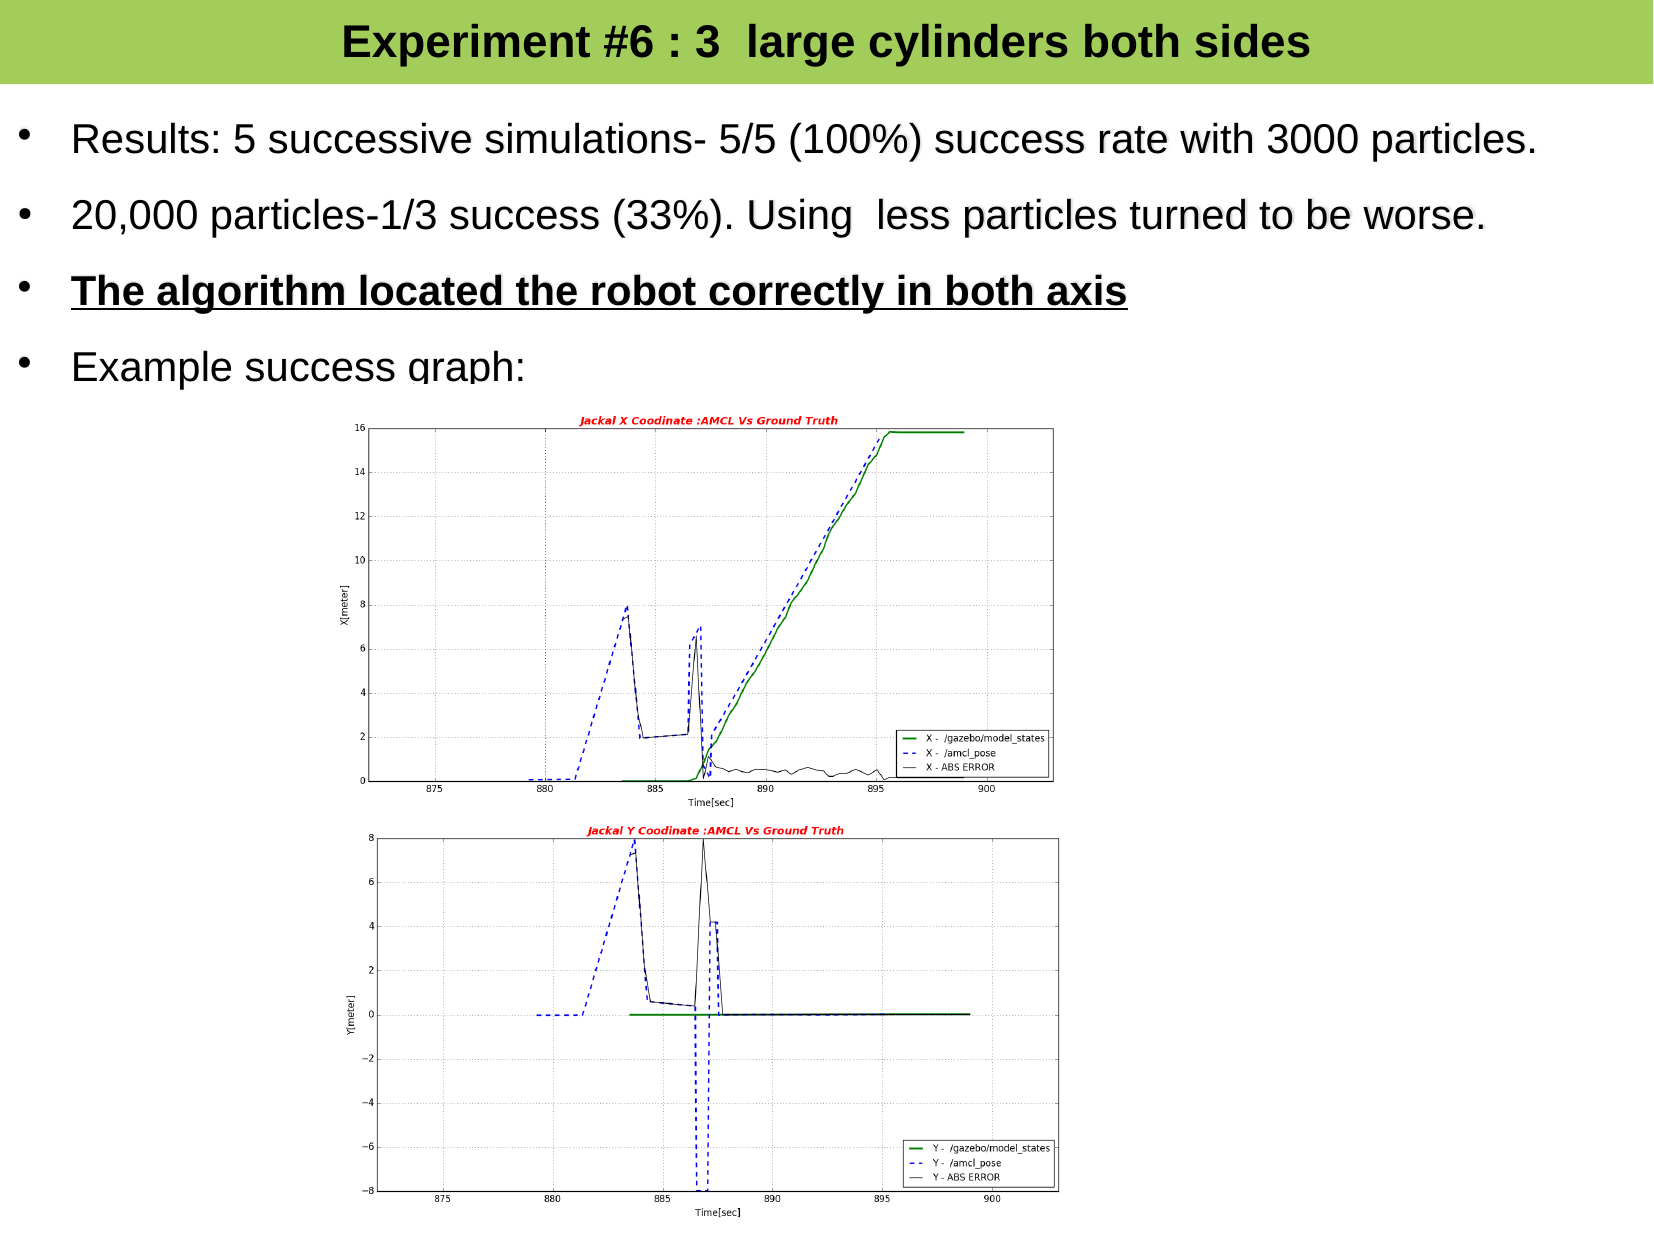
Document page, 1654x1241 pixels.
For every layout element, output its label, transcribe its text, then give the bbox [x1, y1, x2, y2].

title Experiment #6 : 3 large cylinders both sides [0, 0, 1654, 85]
list Results: 5 successive simulations- 5/5 (100%) success rate with 3000 particles. 20,000 particles-1/3 success (33%). Using less particles turned to be worse. The algorithm located the robot correctly in both axis Example success graph: [0, 115, 1654, 1241]
picture [258, 384, 1146, 1235]
